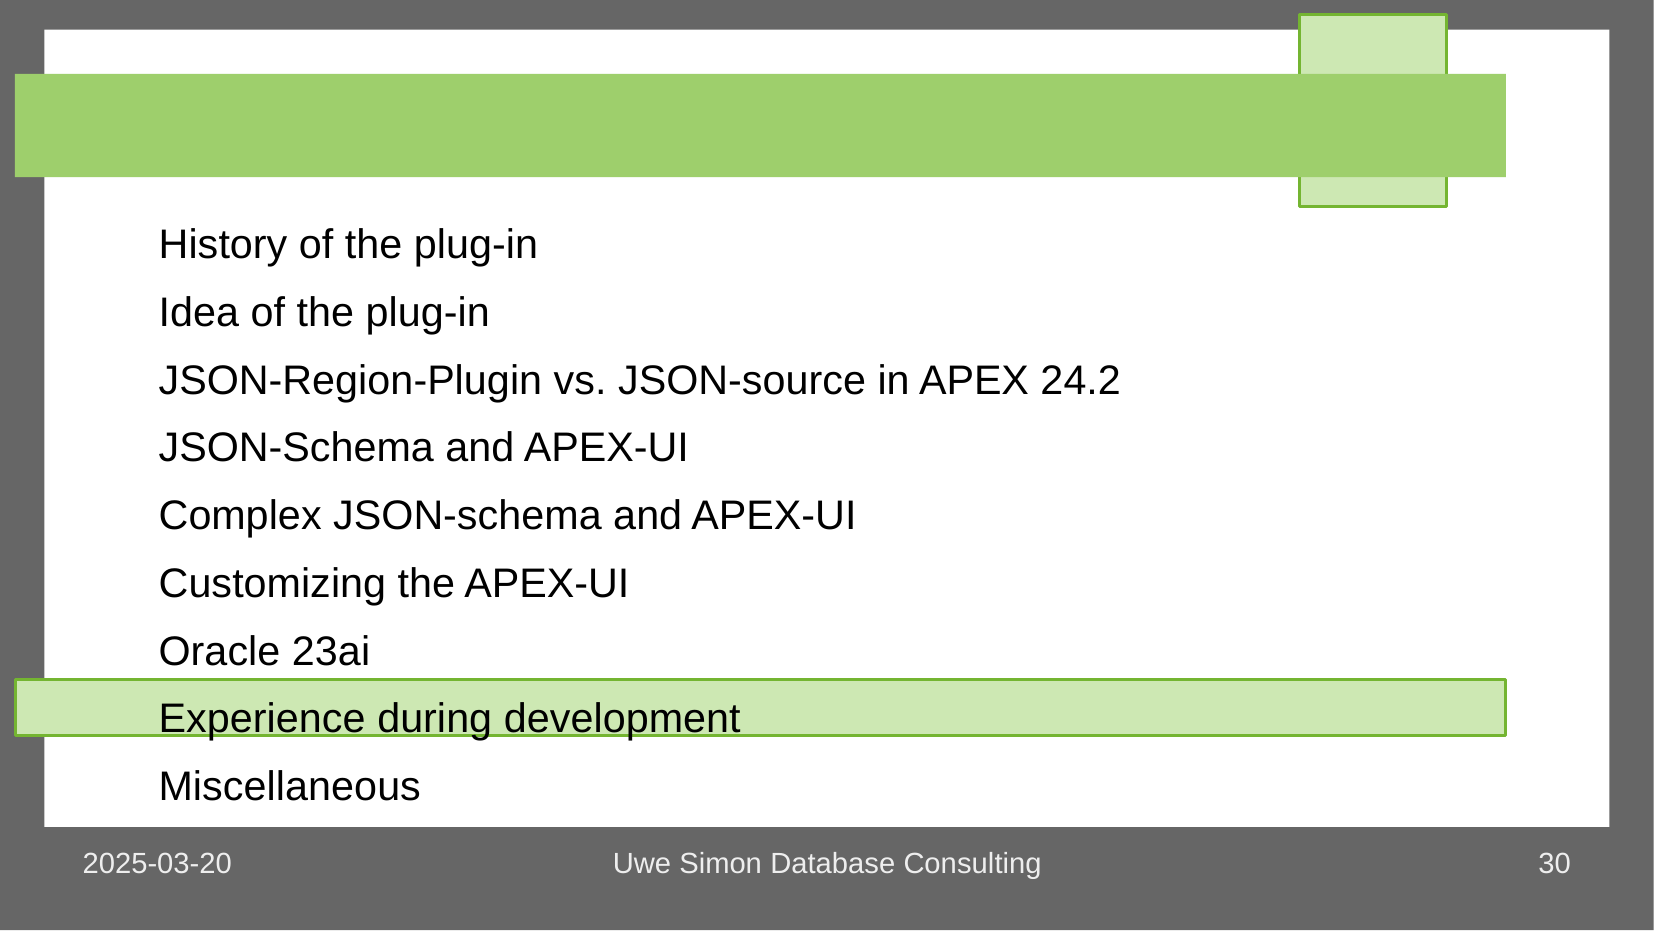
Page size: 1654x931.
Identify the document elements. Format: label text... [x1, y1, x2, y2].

text_box [15, 679, 88, 736]
list History of the plug-in Idea of the plug-in JSON-Region-Plugin vs. JSON-source in APEX 24.2 JSON-Schema and APEX-UI Complex JSON-schema and APEX-UI Customizing the APEX-UI Oracle 23ai Experience during development Miscellaneous [88, 221, 1565, 813]
